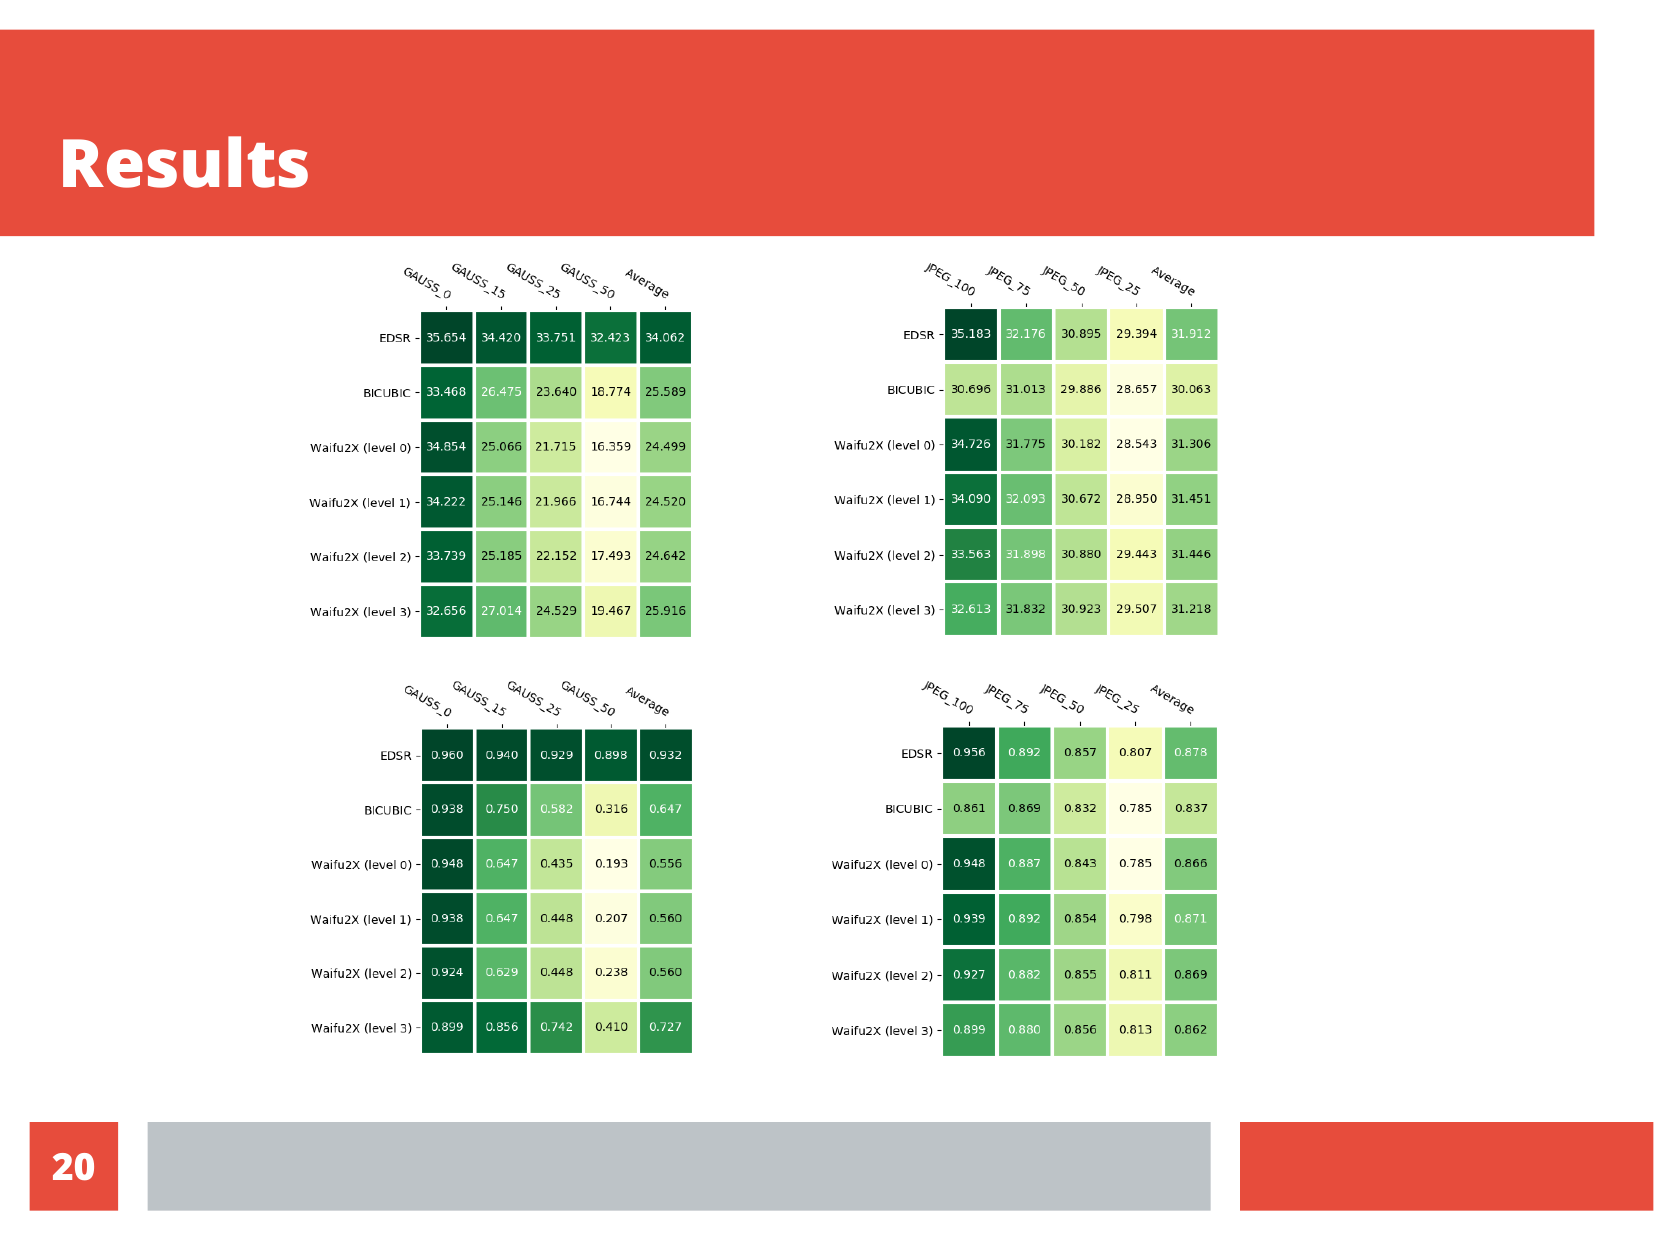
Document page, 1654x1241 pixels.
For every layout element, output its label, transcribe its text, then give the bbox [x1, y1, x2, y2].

picture [271, 666, 1336, 1073]
picture [270, 248, 1336, 654]
title Results [59, 59, 1595, 207]
